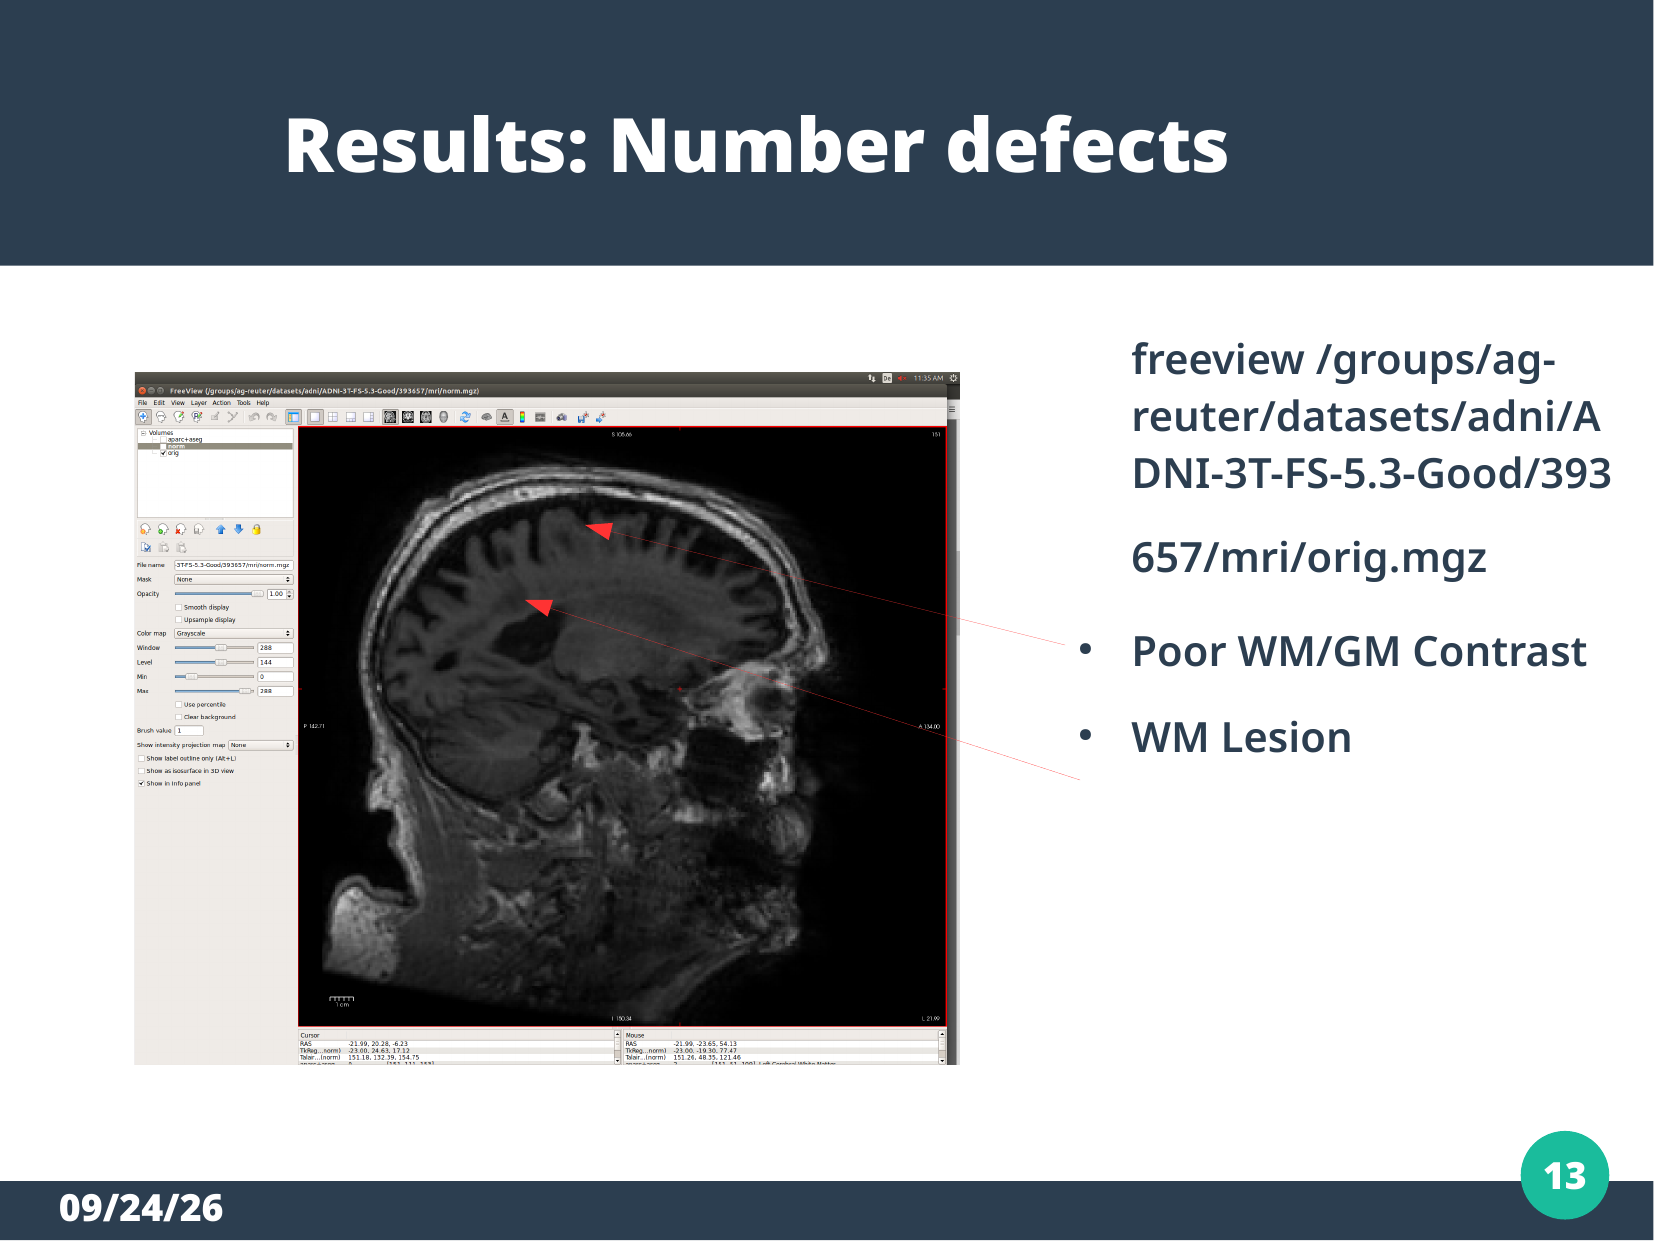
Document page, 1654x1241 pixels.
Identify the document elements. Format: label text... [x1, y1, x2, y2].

list freeview /groups/ag-reuter/datasets/adni/ADNI-3T-FS-5.3-Good/393657/mri/orig.mgz Poor WM/GM Contrast WM Lesion [1060, 330, 1621, 1141]
picture [135, 372, 961, 1066]
title Results: Number defects [59, 65, 1595, 223]
